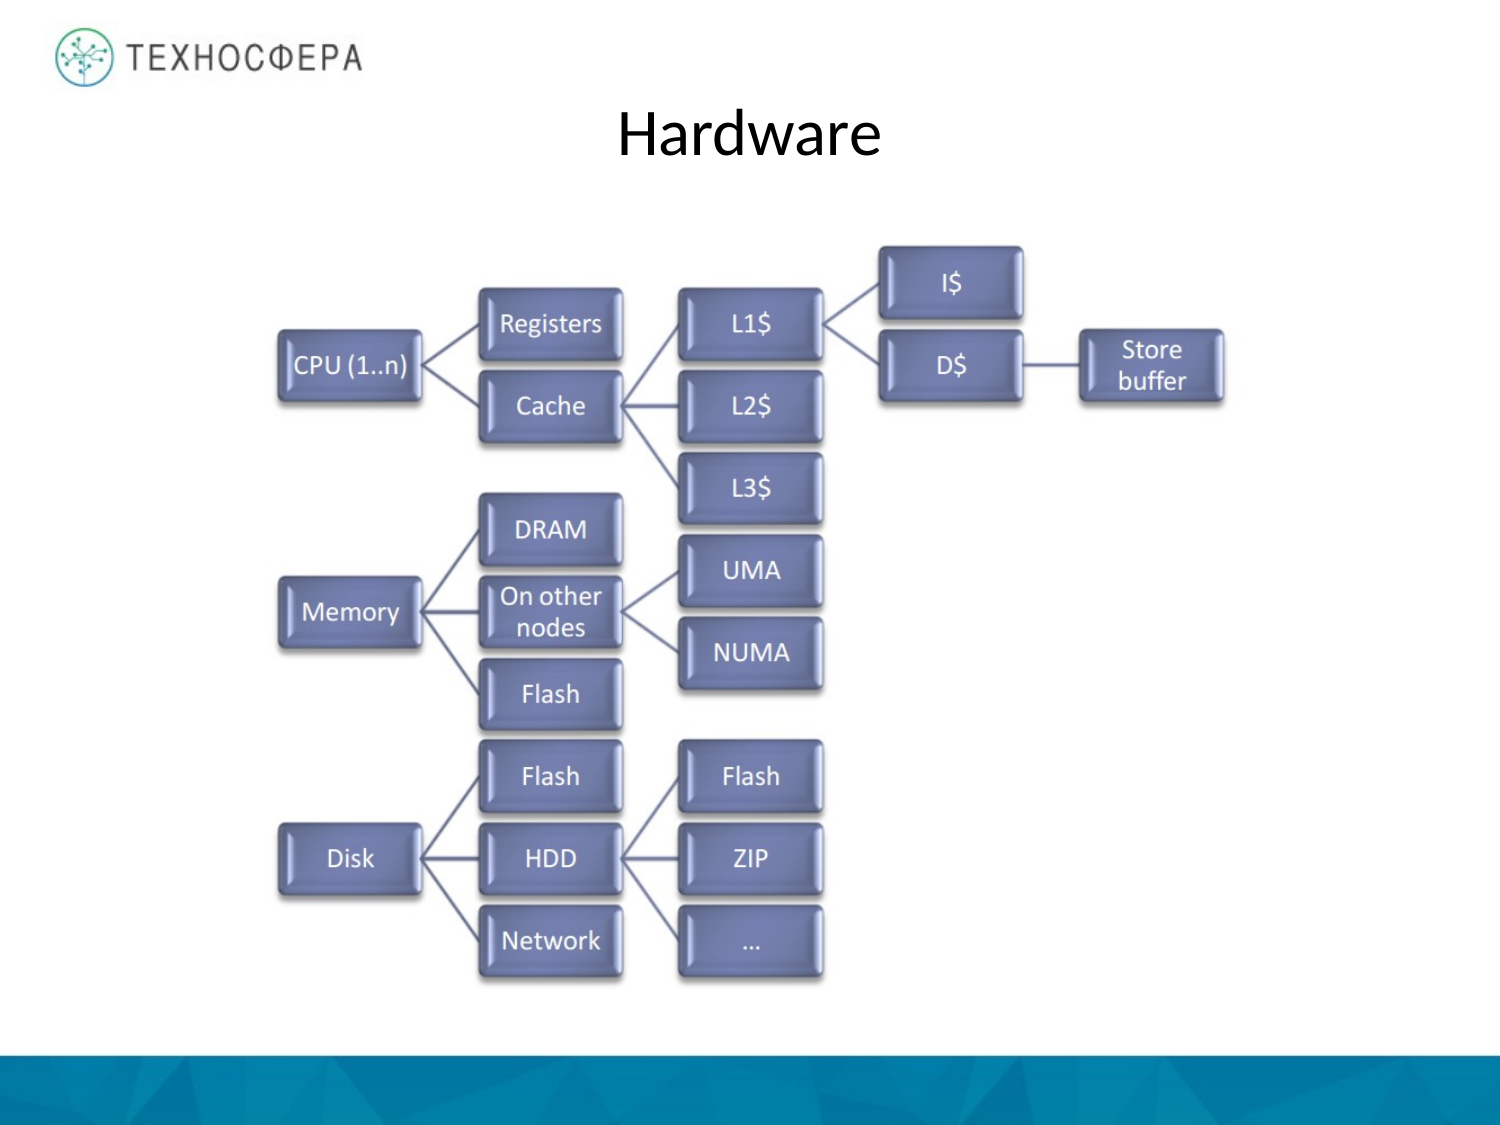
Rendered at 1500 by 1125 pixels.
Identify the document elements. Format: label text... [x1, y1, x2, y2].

picture [0, 0, 1500, 1057]
title Hardware [75, 45, 1425, 233]
